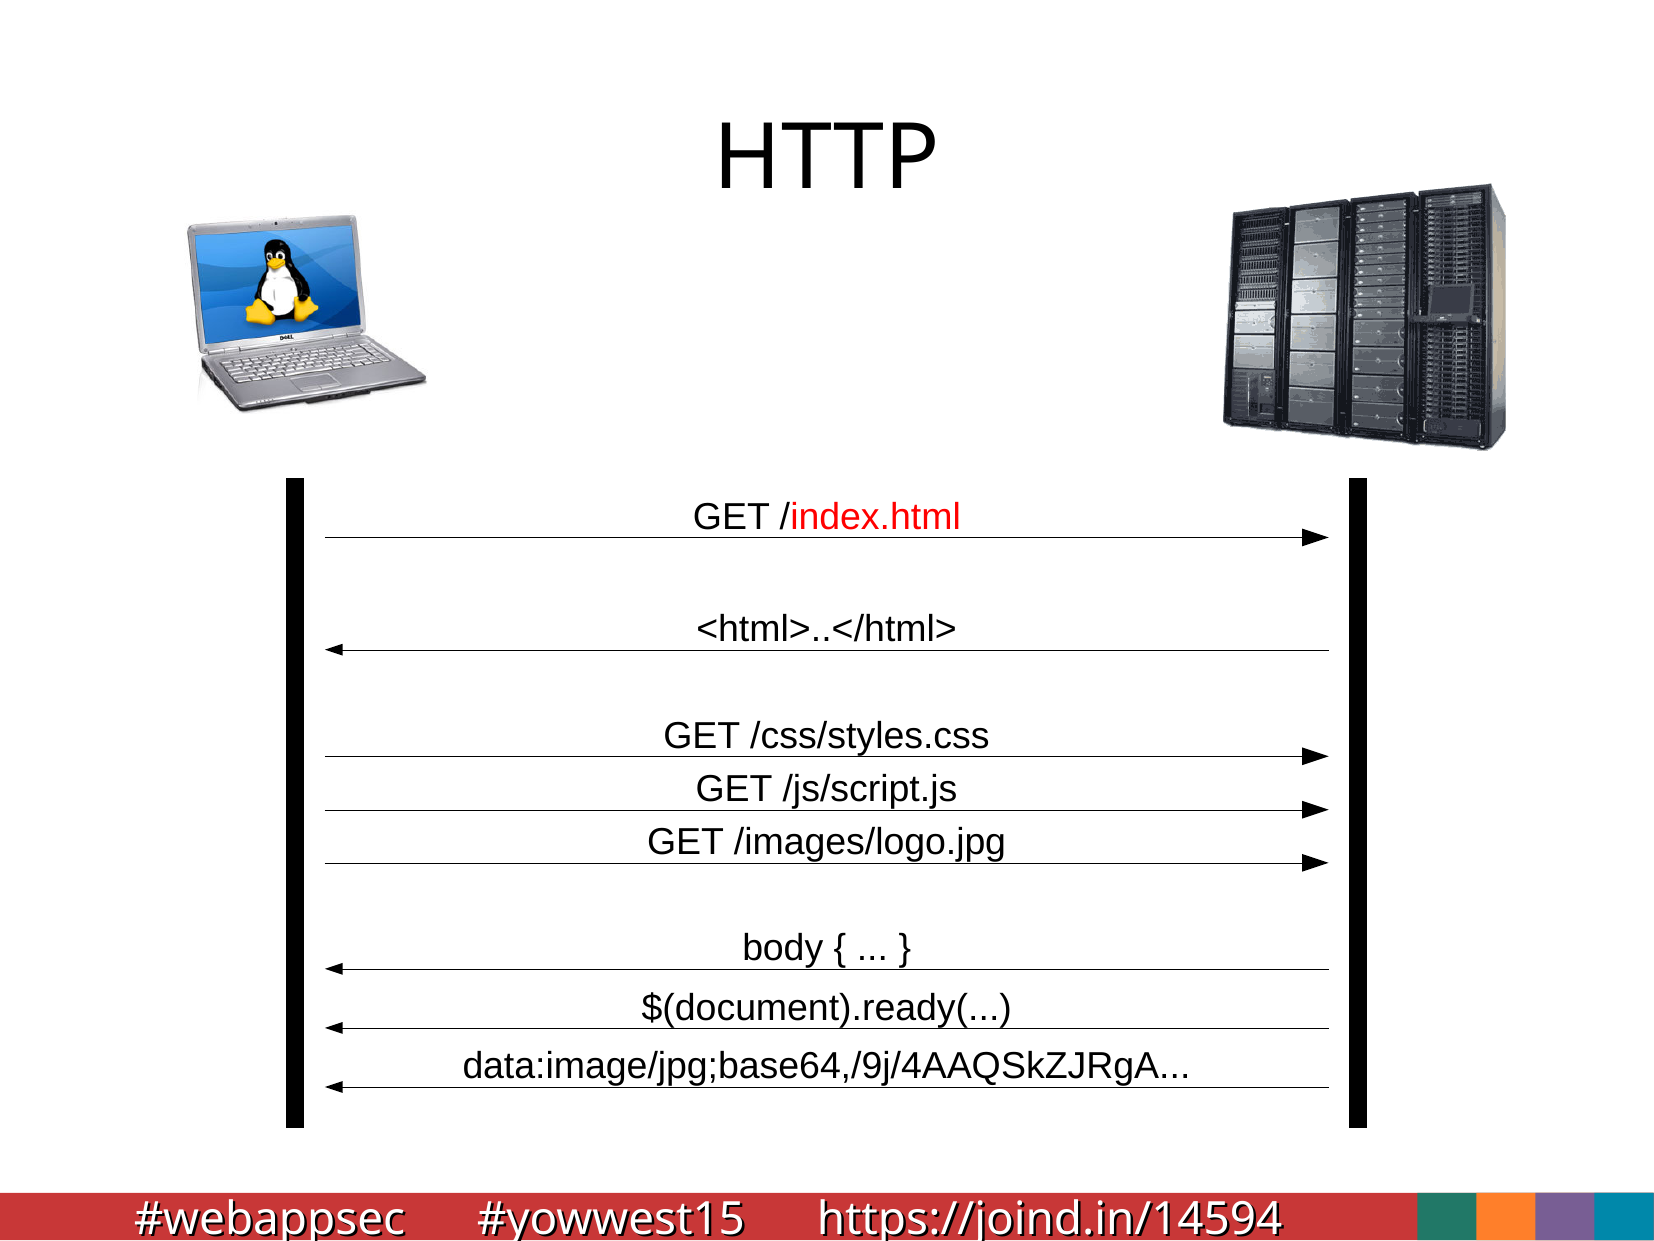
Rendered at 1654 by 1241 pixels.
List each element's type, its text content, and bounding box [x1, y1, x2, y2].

title HTTP [82, 49, 1571, 257]
picture [1223, 183, 1506, 451]
picture [177, 183, 436, 442]
